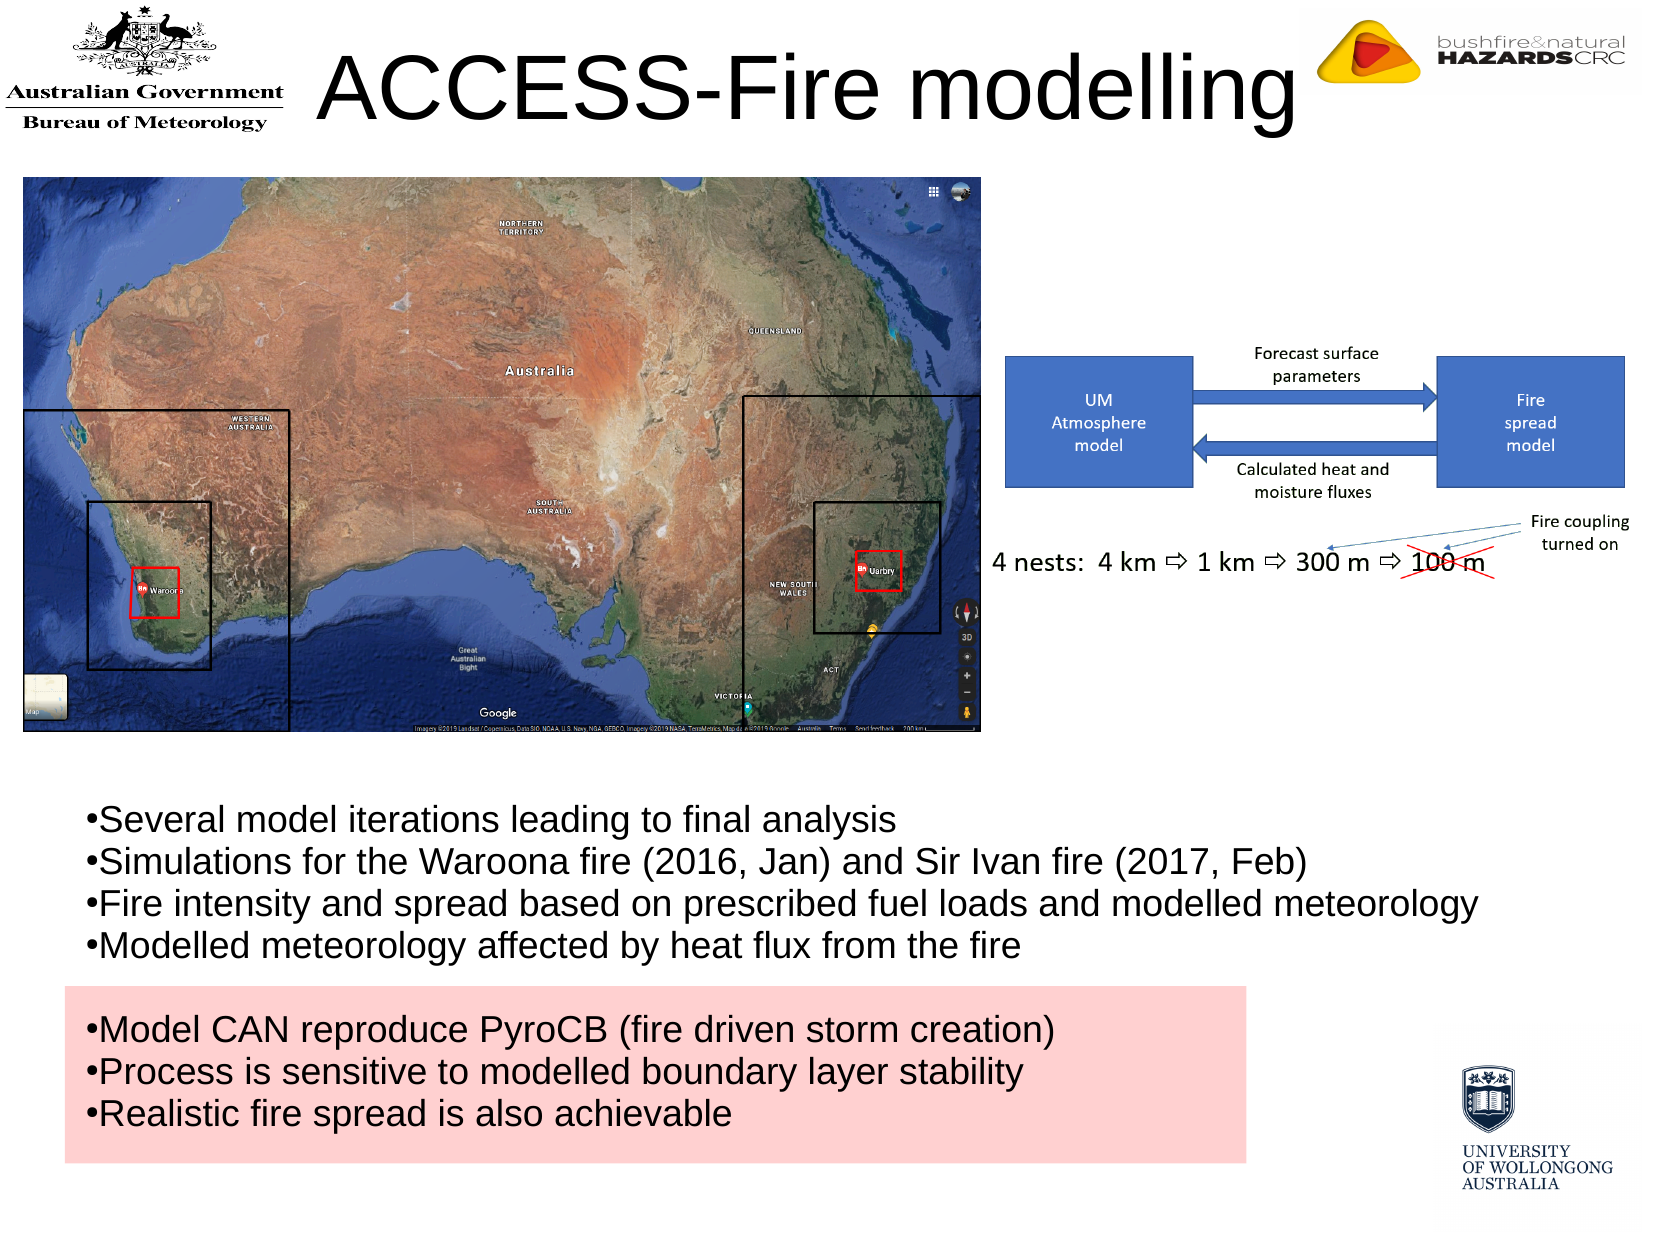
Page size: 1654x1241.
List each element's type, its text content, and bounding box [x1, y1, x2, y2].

text_box [64, 986, 1247, 1164]
picture [5, 5, 284, 132]
picture [23, 177, 1652, 732]
picture [1329, 8, 1642, 95]
picture [1433, 1023, 1642, 1232]
title ACCESS-Fire modelling [289, 0, 1329, 166]
text_box Several model iterations leading to final analysis Simulations for the Waroona fire (2016, Jan) and Sir Ivan fire (2017, Feb) Fire intensity and spread based on prescribed fuel loads and modelled meteorology Modelled meteorology affected by heat flux from the fire Model CAN reproduce PyroCB (fire driven storm creation) Process is sensitive to modelled boundary layer stability Realistic fire spread is also achievable [70, 791, 1509, 1155]
